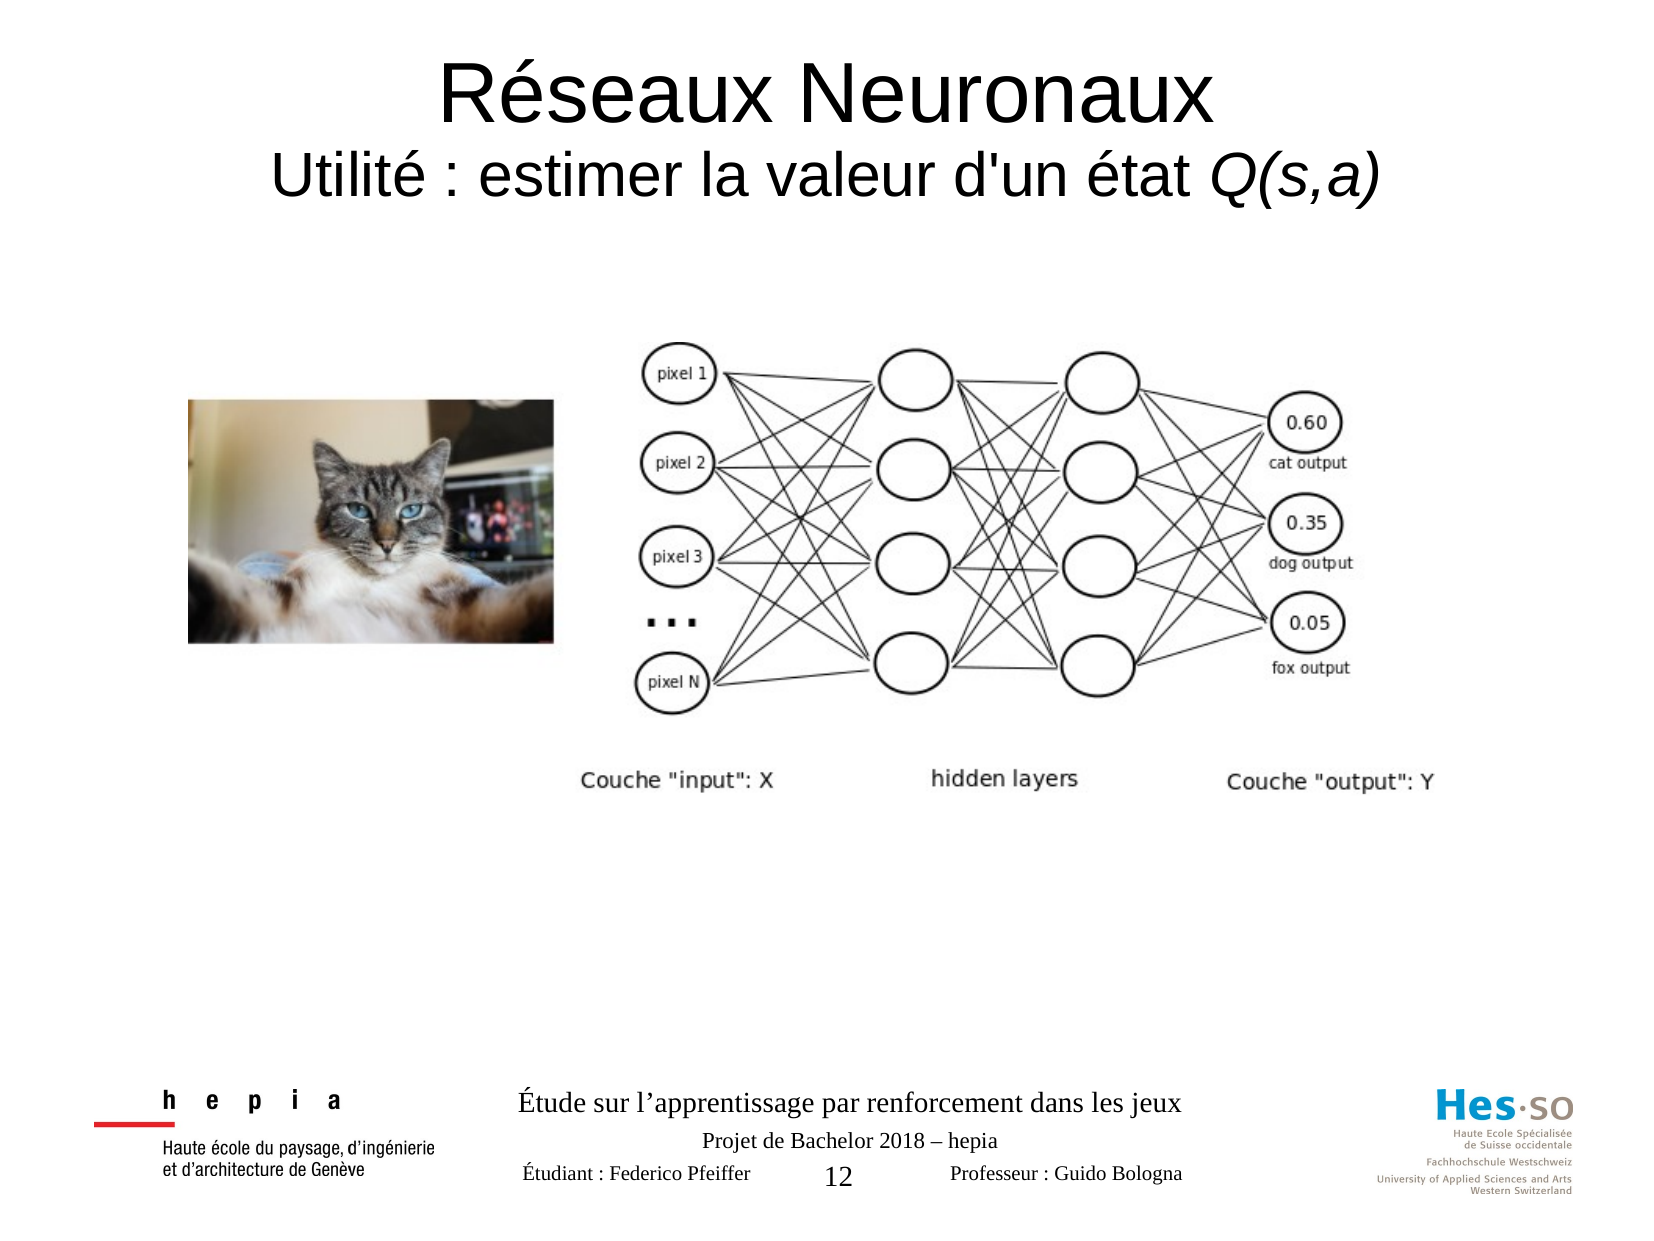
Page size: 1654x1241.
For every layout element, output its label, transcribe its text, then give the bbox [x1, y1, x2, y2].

title Réseaux Neuronaux Utilité : estimer la valeur d'un état Q(s,a) [82, 23, 1571, 231]
picture [1370, 1089, 1573, 1194]
picture [94, 1089, 434, 1176]
picture [1446, 1089, 1456, 1101]
picture [188, 342, 1435, 796]
